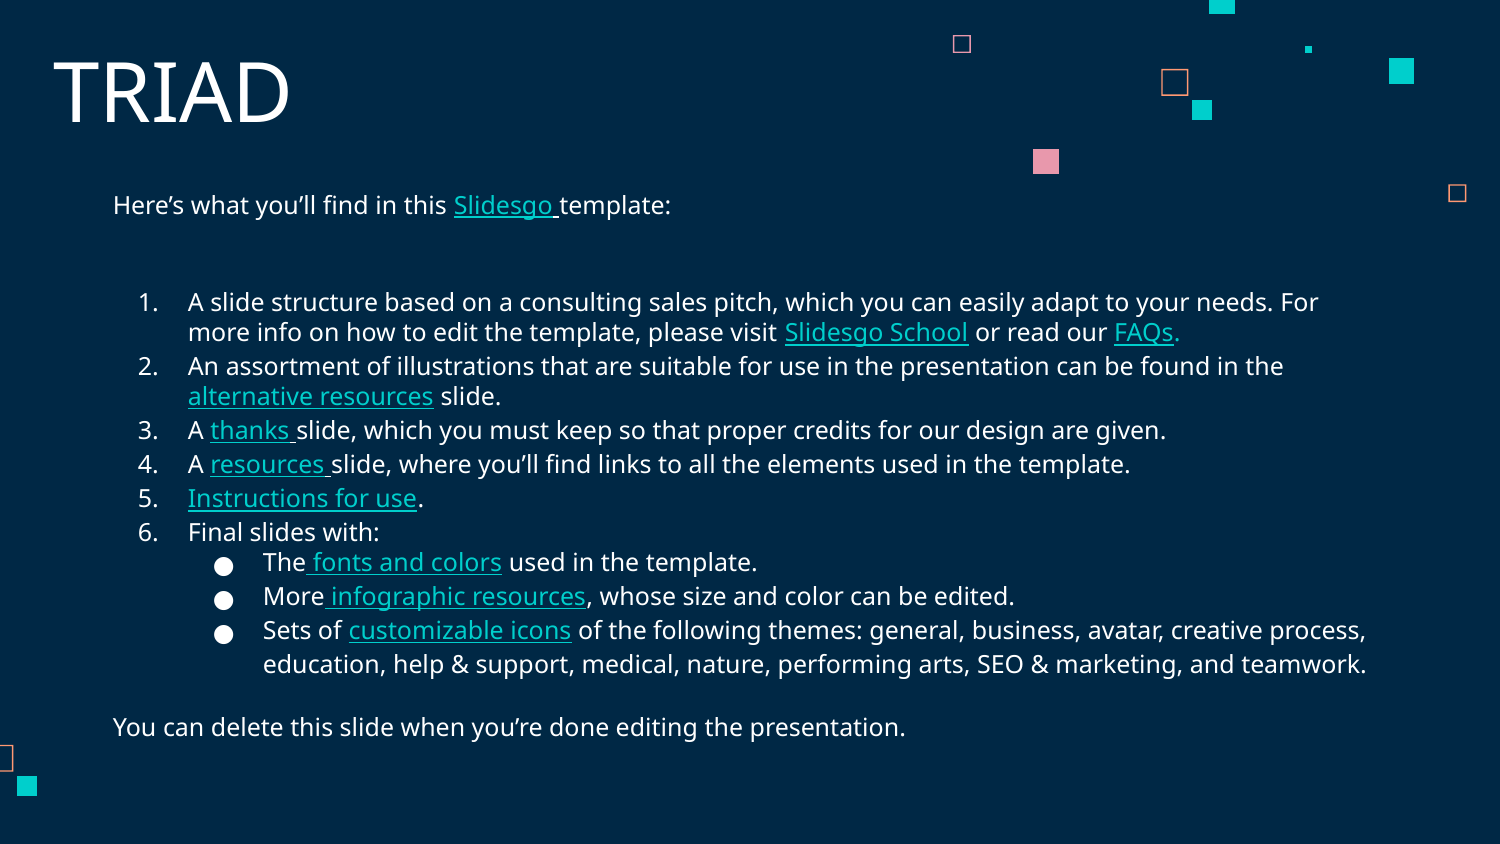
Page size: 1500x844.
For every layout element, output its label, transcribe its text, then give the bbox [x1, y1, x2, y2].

title TRIAD [0, 59, 562, 154]
list Here’s what you’ll find in this Slidesgo template: A slide structure based on a consulting sales pitch, which you can easily adapt to your needs. For more info on how to edit the template, please visit Slidesgo School or read our FAQs. An assortment of illustrations that are suitable for use in the presentation can be found in the alternative resources slide. A thanks slide, which you must keep so that proper credits for our design are given. A resources slide, where you’ll find links to all the elements used in the template. Instructions for use. Final slides with: The fonts and colors used in the template. More infographic resources, whose size and color can be edited. Sets of customizable icons of the following themes: general, business, avatar, creative process, education, help & support, medical, nature, performing arts, SEO & marketing, and teamwork. You can delete this slide when you’re done editing the presentation. [97, 174, 1389, 796]
